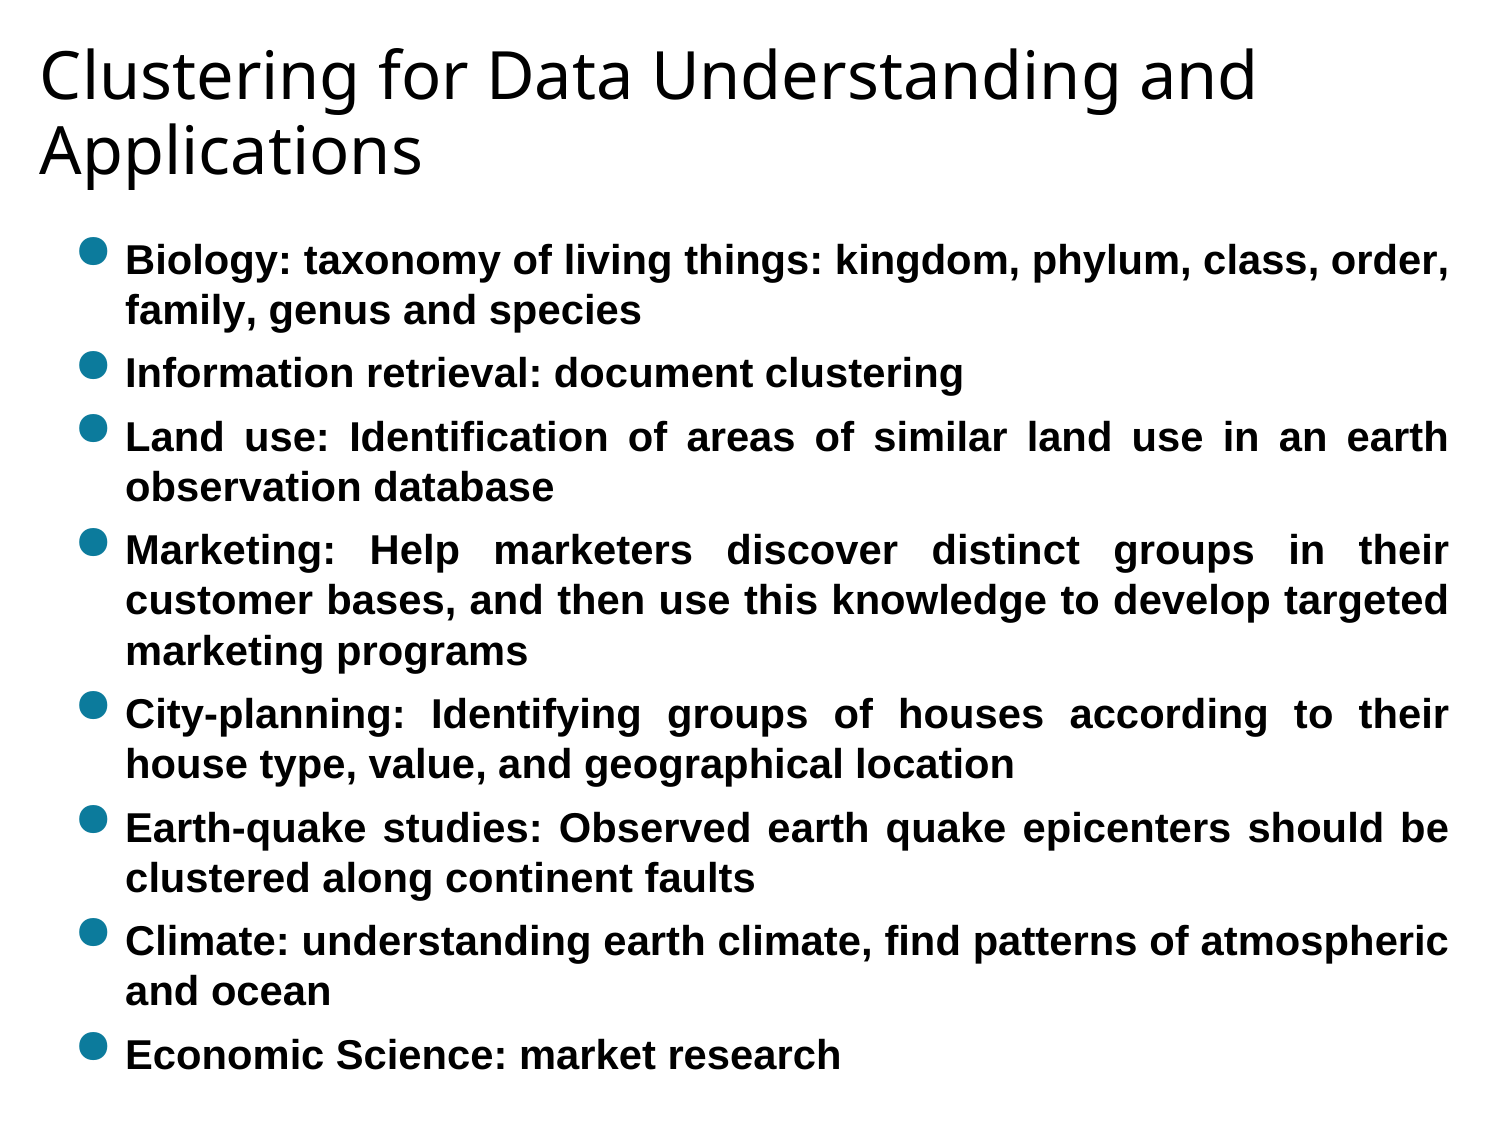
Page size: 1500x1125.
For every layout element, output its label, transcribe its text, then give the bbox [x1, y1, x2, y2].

text_box Clustering for Data Understanding and Applications [24, 50, 1463, 176]
text_box Biology: taxonomy of living things: kingdom, phylum, class, order, family, genus and species Information retrieval: document clustering Land use: Identification of areas of similar land use in an earth observation database Marketing: Help marketers discover distinct groups in their customer bases, and then use this knowledge to develop targeted marketing programs City-planning: Identifying groups of houses according to their house type, value, and geographical location Earth-quake studies: Observed earth quake epicenters should be clustered along continent faults Climate: understanding earth climate, find patterns of atmospheric and ocean Economic Science: market research [62, 224, 1465, 1075]
